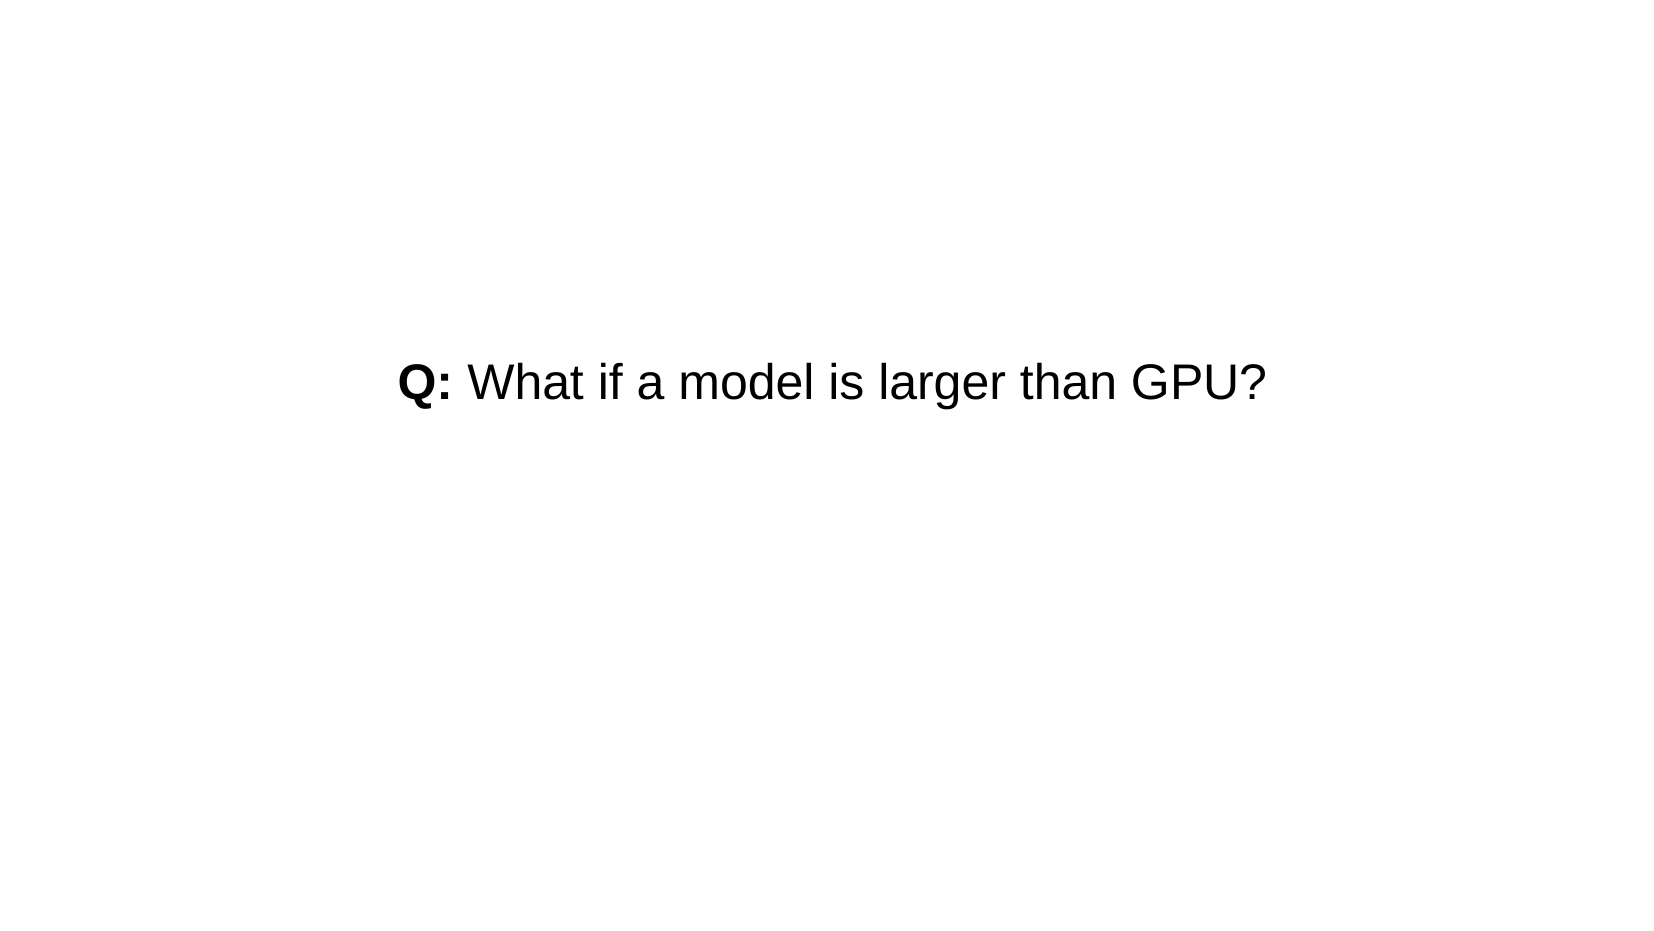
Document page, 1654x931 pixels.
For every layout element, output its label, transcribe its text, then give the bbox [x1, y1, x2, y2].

subtitle Q: What if a model is larger than GPU? [88, 335, 1577, 876]
